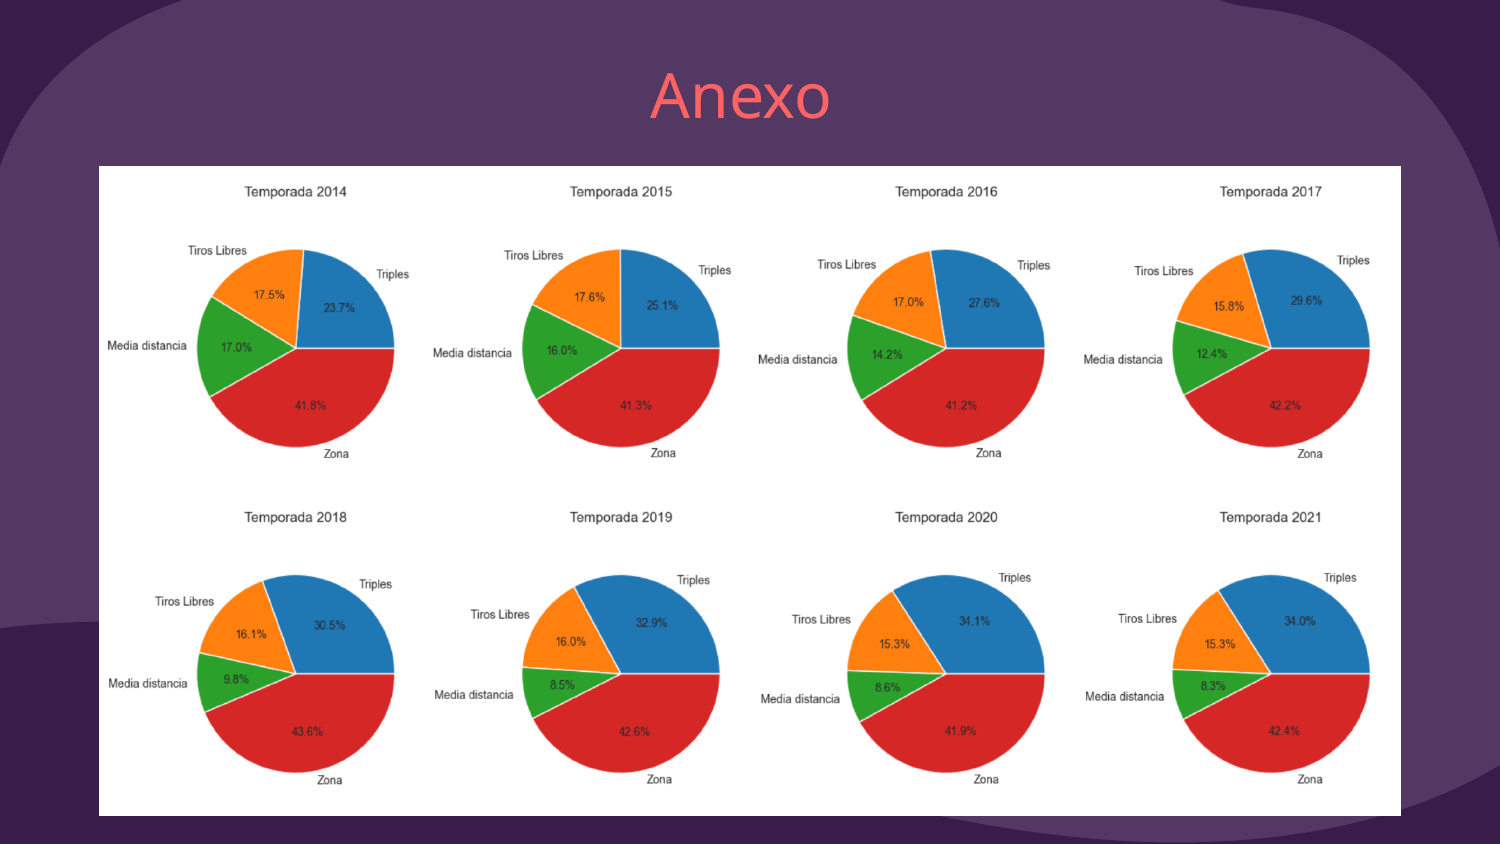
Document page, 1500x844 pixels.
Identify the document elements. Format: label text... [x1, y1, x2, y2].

picture [99, 166, 1401, 816]
title Anexo [424, 42, 1058, 147]
